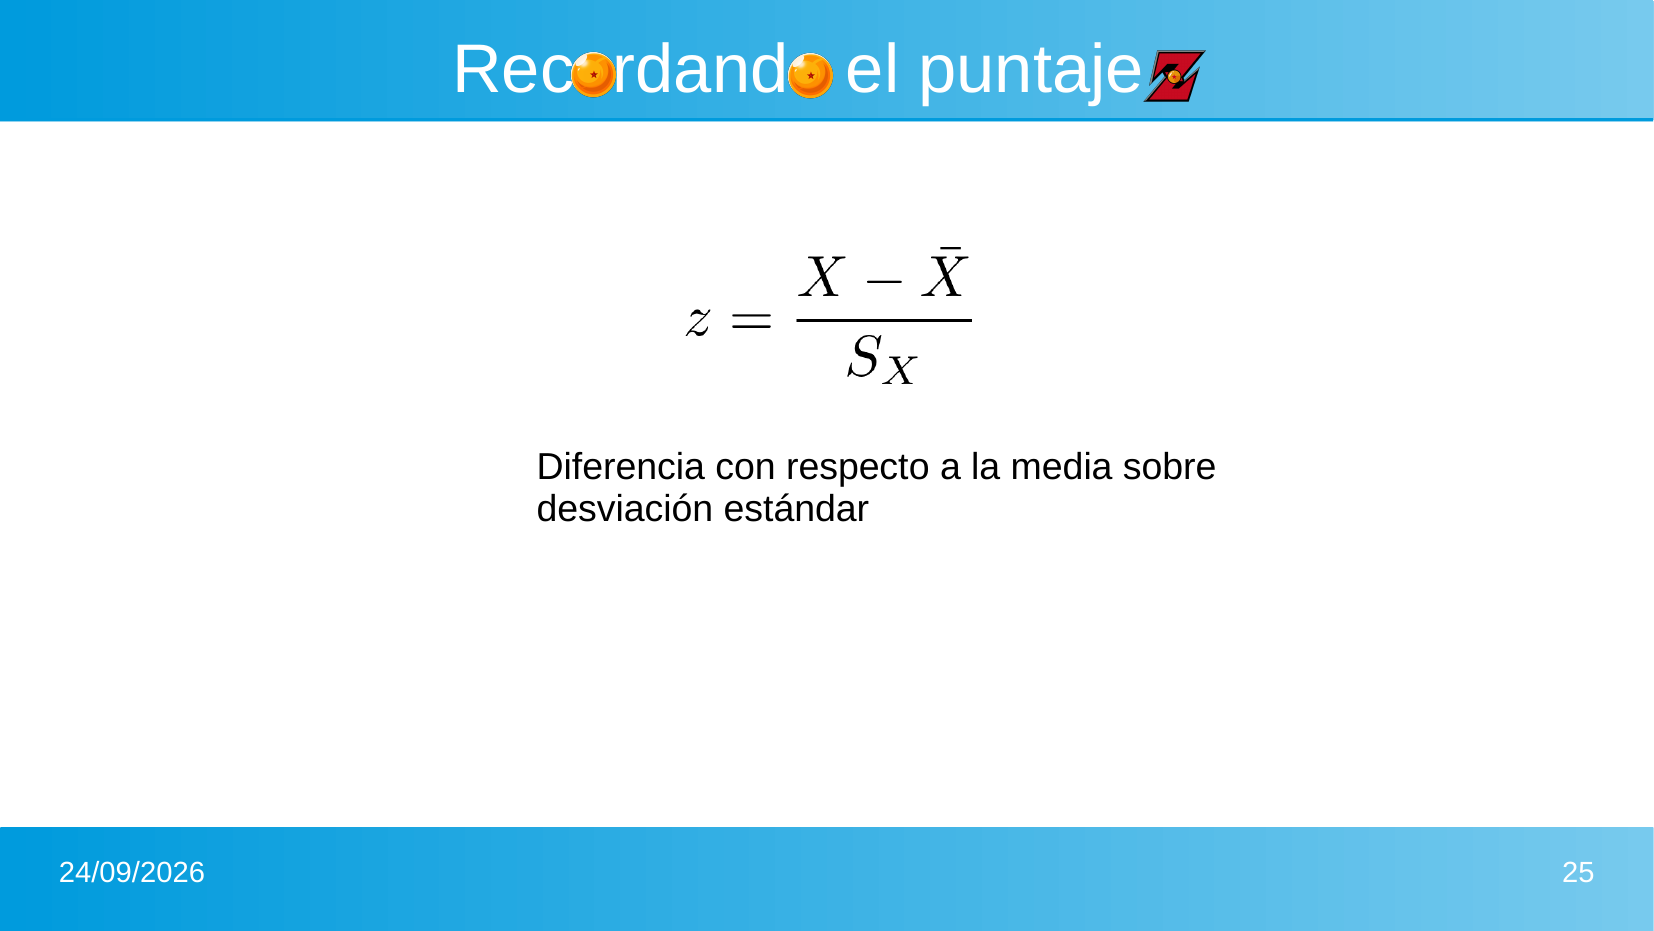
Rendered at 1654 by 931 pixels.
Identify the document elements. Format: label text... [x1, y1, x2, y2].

title Recordando el puntaje [59, 29, 1595, 108]
picture [566, 48, 623, 105]
picture [1142, 50, 1207, 103]
text_box Diferencia con respecto a la media sobre desviación estándar [521, 438, 1232, 538]
picture [783, 49, 840, 106]
picture [685, 247, 972, 384]
